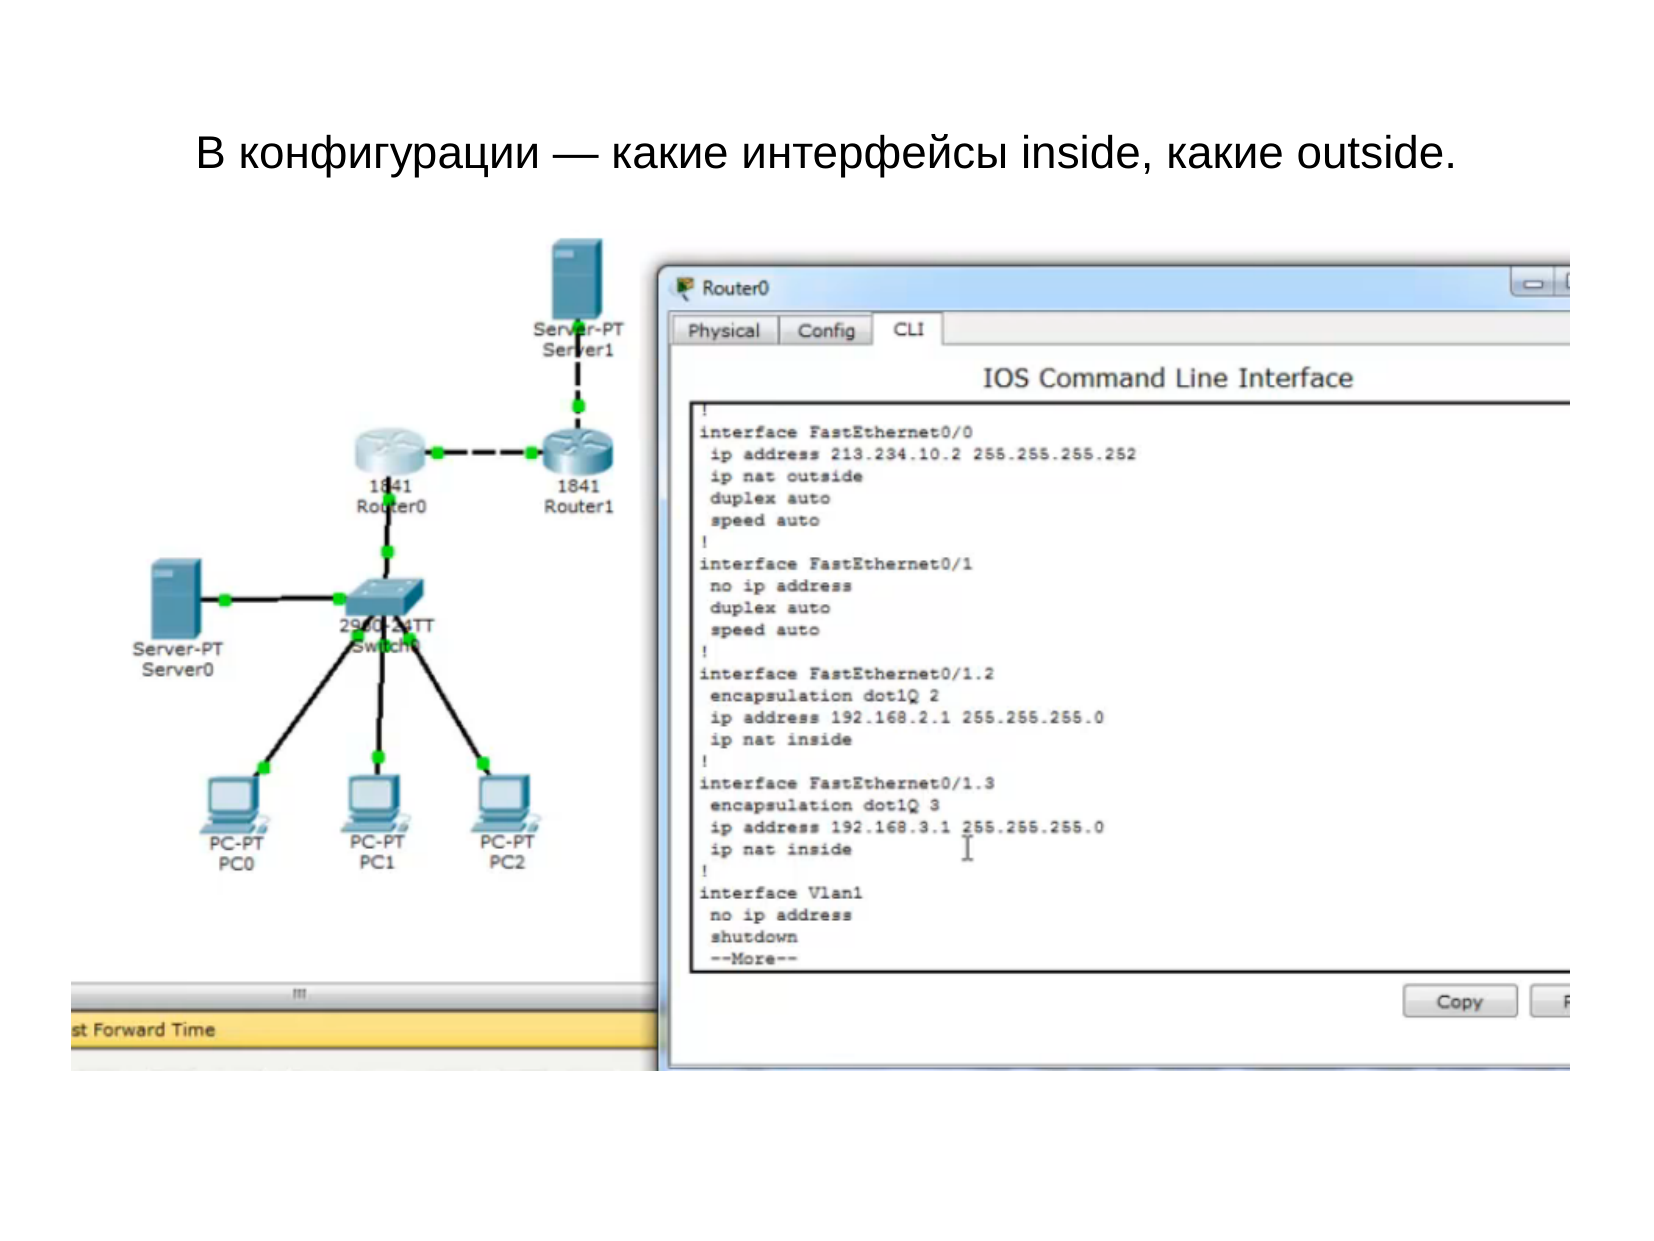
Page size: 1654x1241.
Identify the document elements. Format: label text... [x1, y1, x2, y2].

picture [71, 229, 1570, 1071]
title В конфигурации — какие интерфейсы inside, какие outside. [82, 49, 1571, 257]
